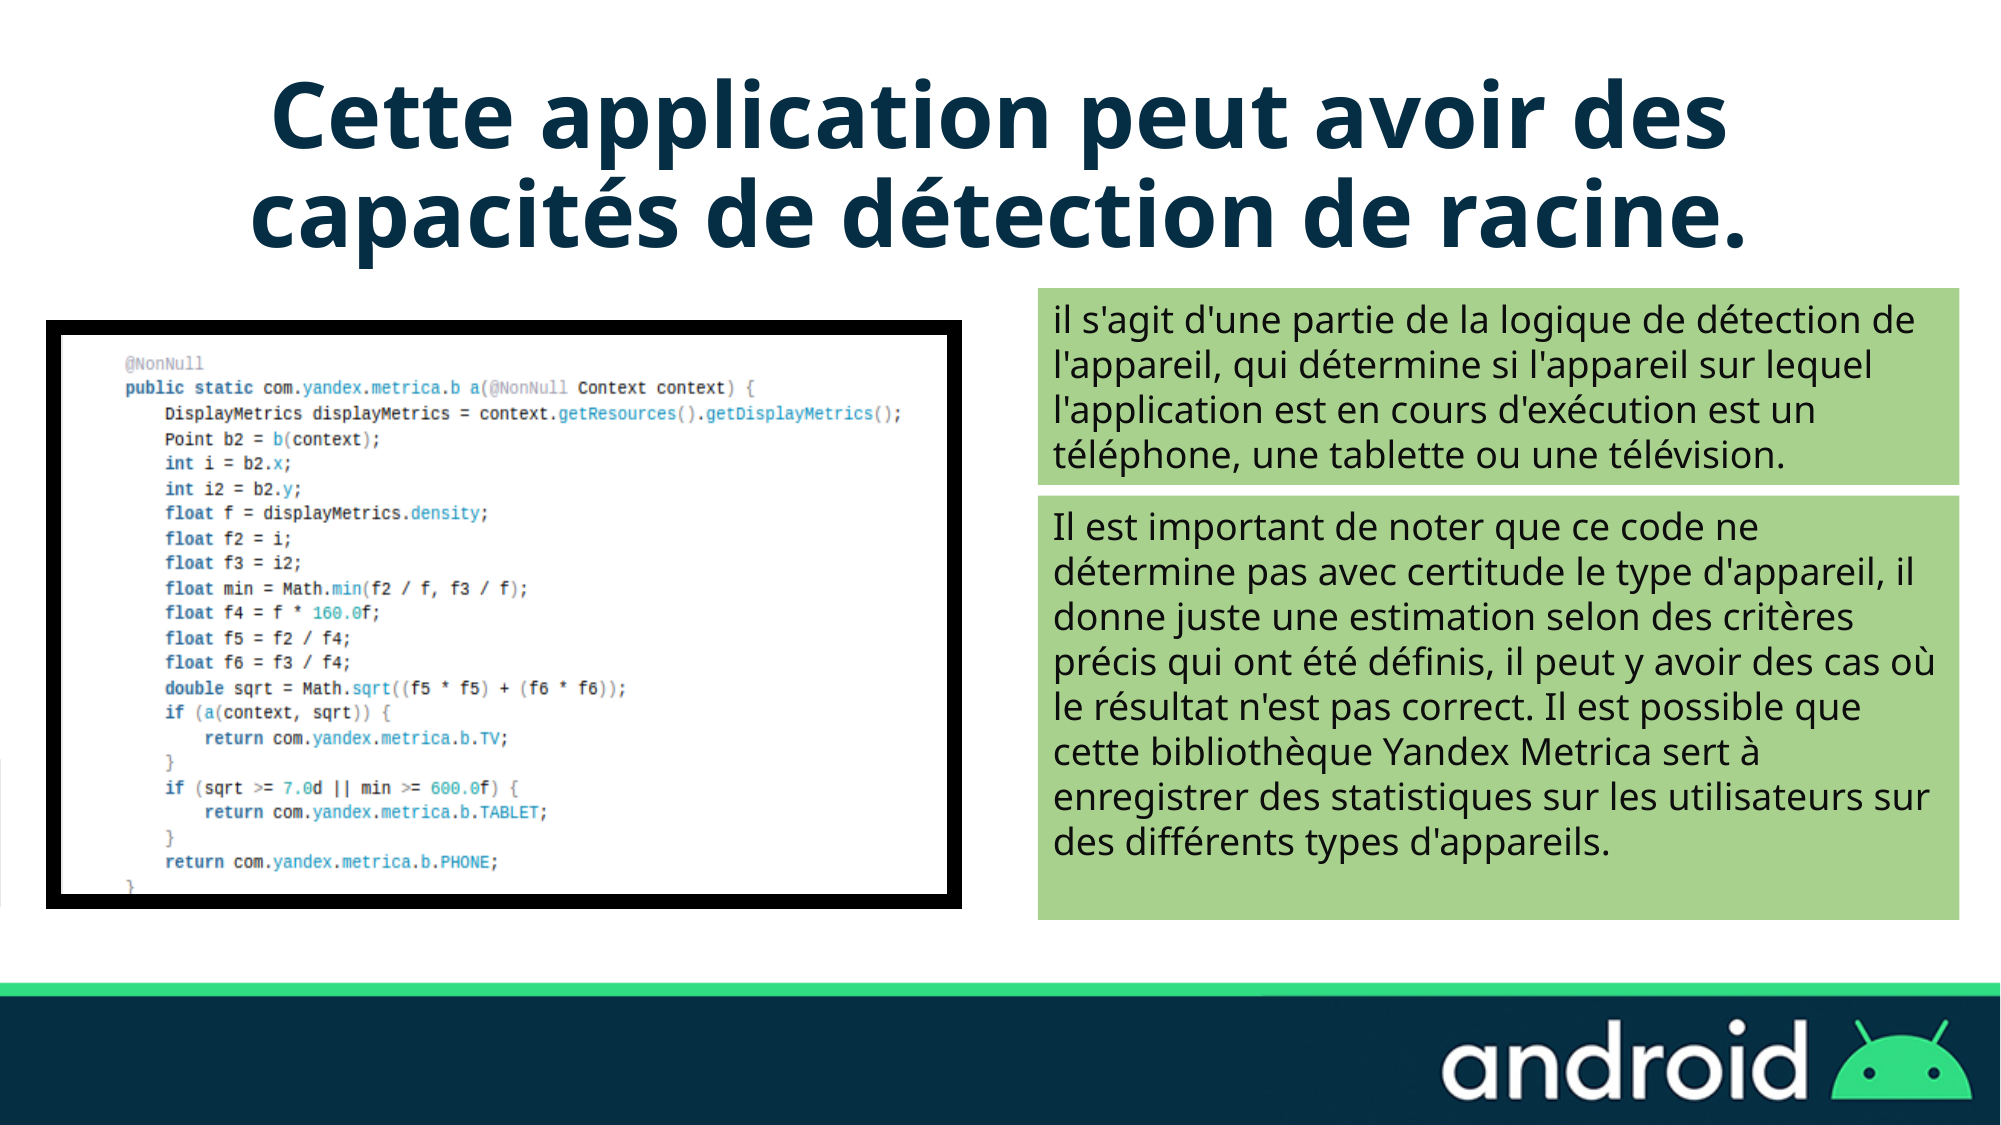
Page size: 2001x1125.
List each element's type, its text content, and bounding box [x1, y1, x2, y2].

text_box Il est important de noter que ce code ne détermine pas avec certitude le type d'appareil, il donne juste une estimation selon des critères précis qui ont été définis, il peut y avoir des cas où le résultat n'est pas correct. Il est possible que cette bibliothèque Yandex Metrica sert à enregistrer des statistiques sur les utilisateurs sur des différents types d'appareils. [1037, 495, 1960, 920]
picture [60, 334, 948, 894]
text_box il s'agit d'une partie de la logique de détection de l'appareil, qui détermine si l'appareil sur lequel l'application est en cours d'exécution est un téléphone, une tablette ou une télévision. [1037, 288, 1960, 485]
title Cette application peut avoir des capacités de détection de racine. [137, 59, 1863, 278]
